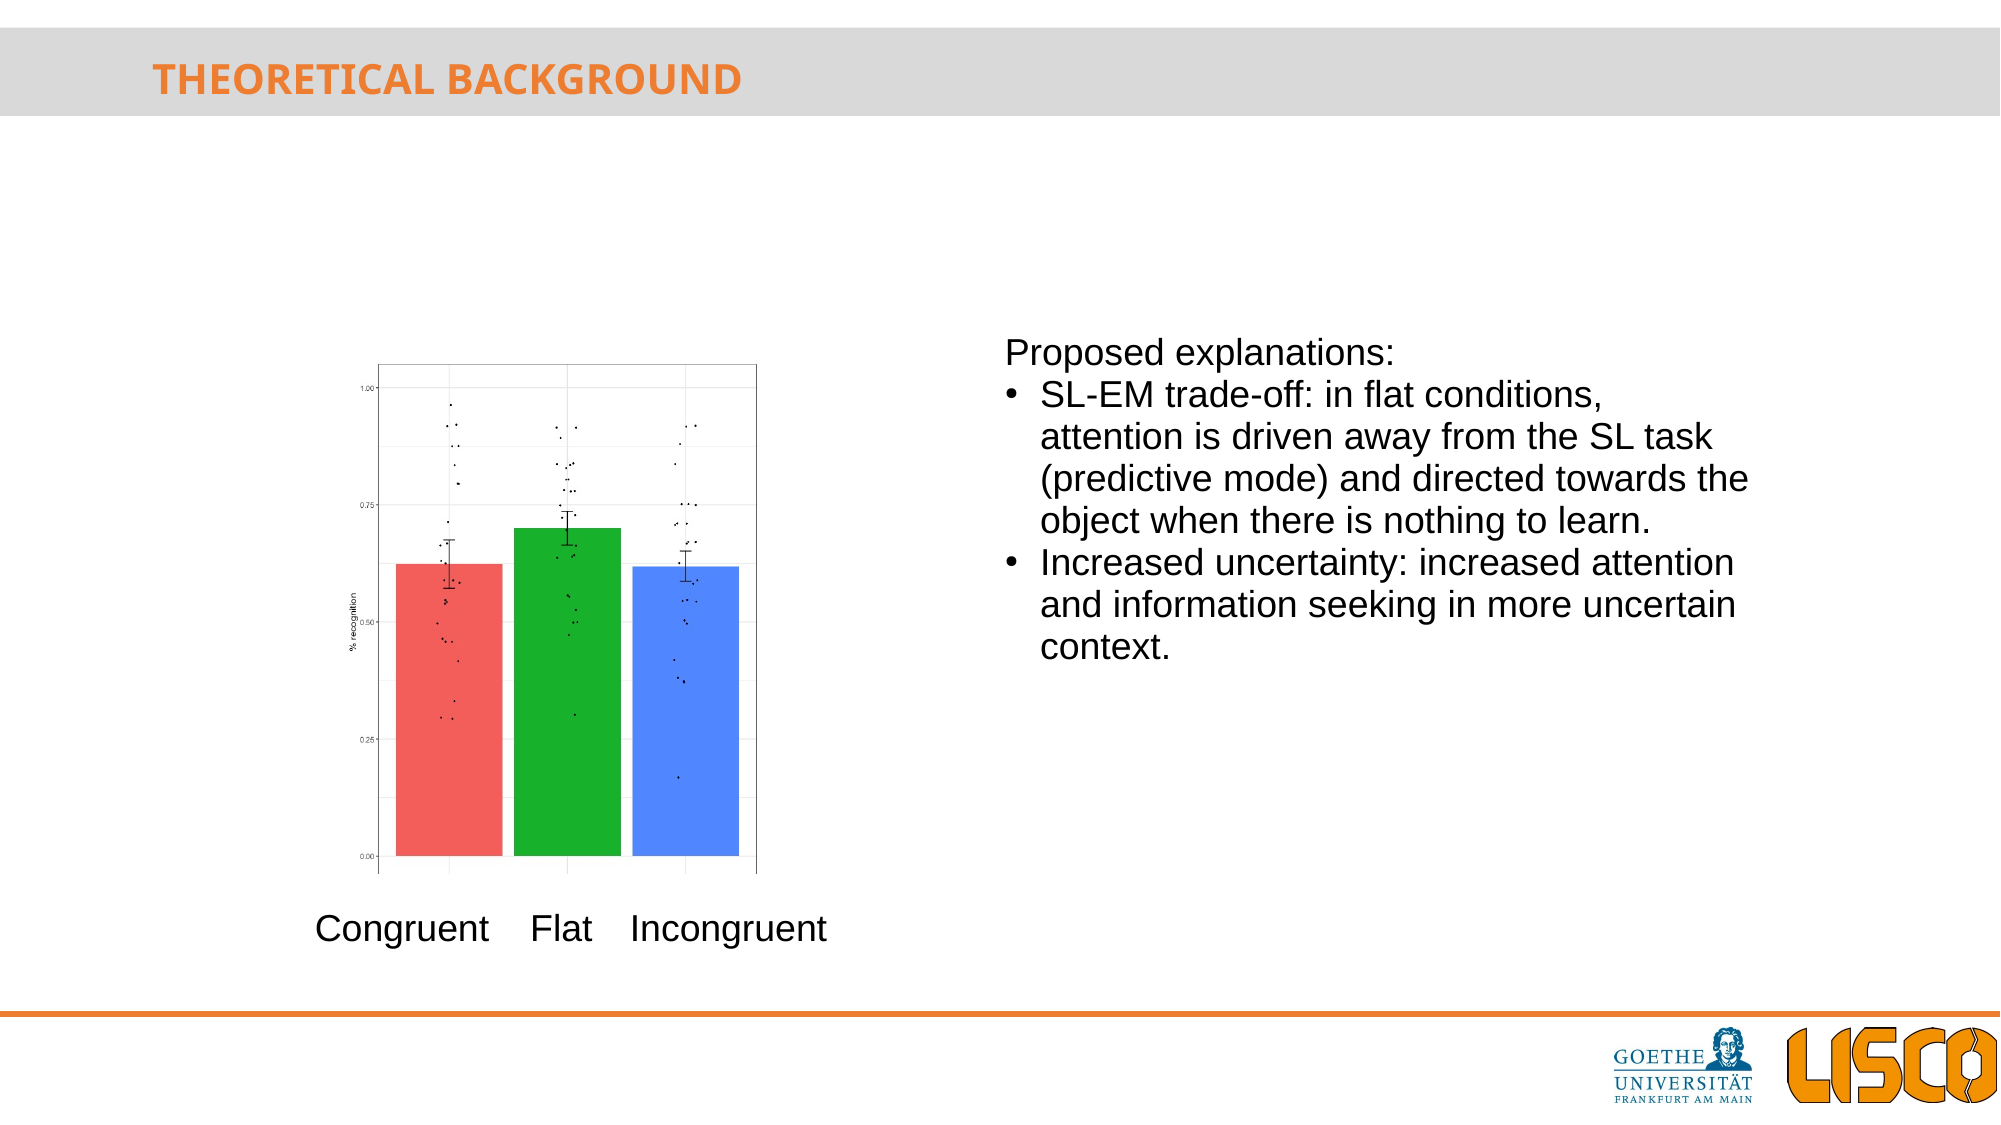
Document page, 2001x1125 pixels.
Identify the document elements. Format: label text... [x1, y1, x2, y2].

picture [345, 360, 766, 874]
picture [1614, 1027, 1752, 1103]
text_box Flat [515, 900, 801, 999]
text_box Congruent [300, 900, 511, 957]
picture [1787, 1027, 1997, 1103]
text_box THEORETICAL BACKGROUND [137, 45, 769, 110]
text_box Incongruent [801, 900, 901, 999]
text_box [0, 27, 2000, 116]
text_box Proposed explanations: SL-EM trade-off: in flat conditions, attention is driven away from the SL task (predictive mode) and directed towards the object when there is nothing to learn. Increased uncertainty: increased attention and information seeking in more uncertain context. [990, 324, 1771, 676]
picture [1733, 1027, 1752, 1067]
